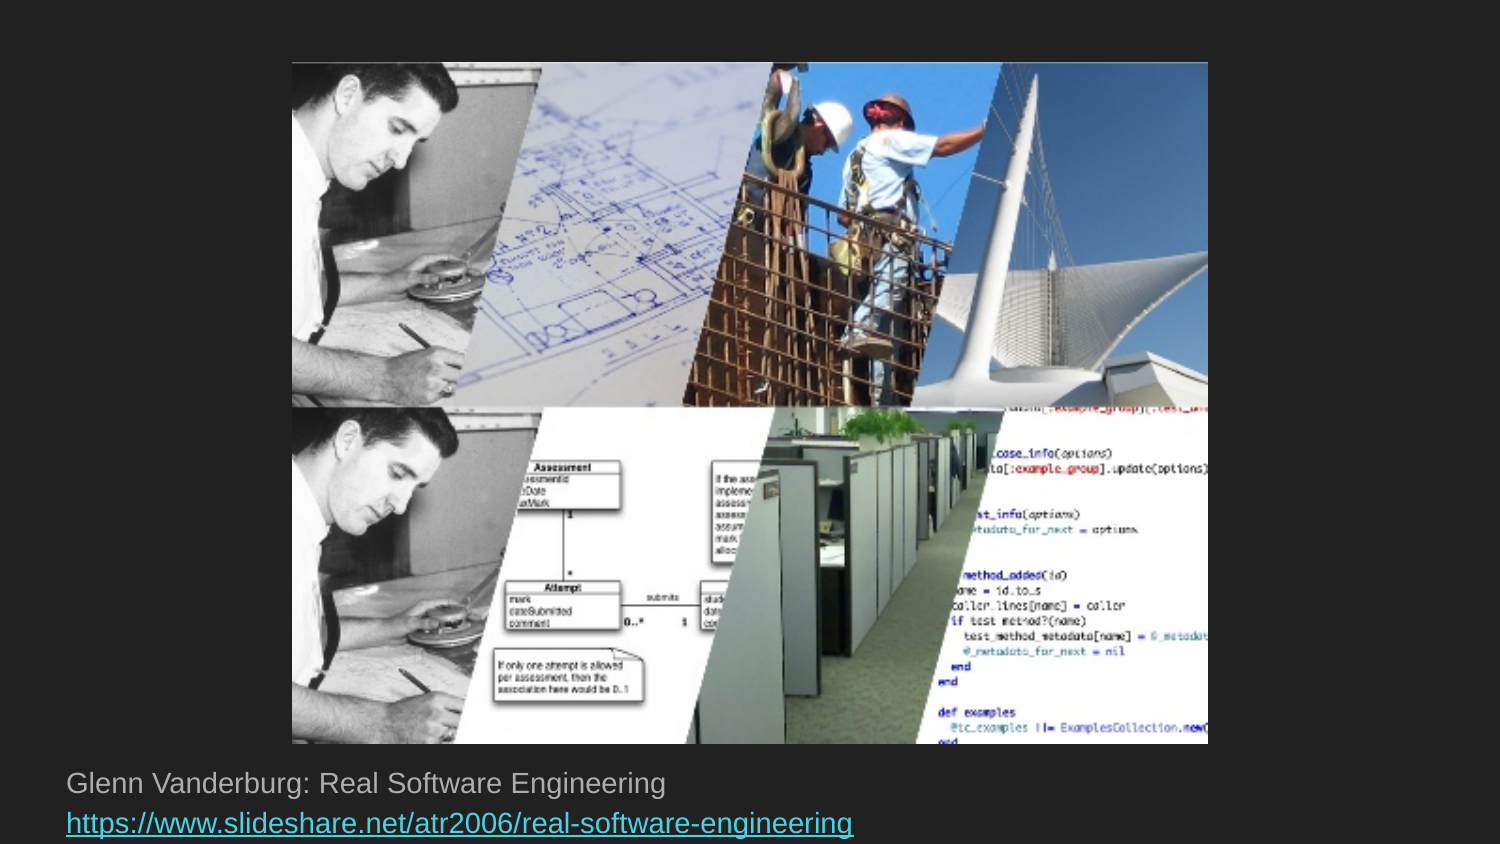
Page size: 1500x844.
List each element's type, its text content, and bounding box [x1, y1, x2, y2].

picture [292, 62, 1208, 744]
list Glenn Vanderburg: Real Software Engineering https://www.slideshare.net/atr2006/real-software-engineering [51, 743, 1036, 844]
